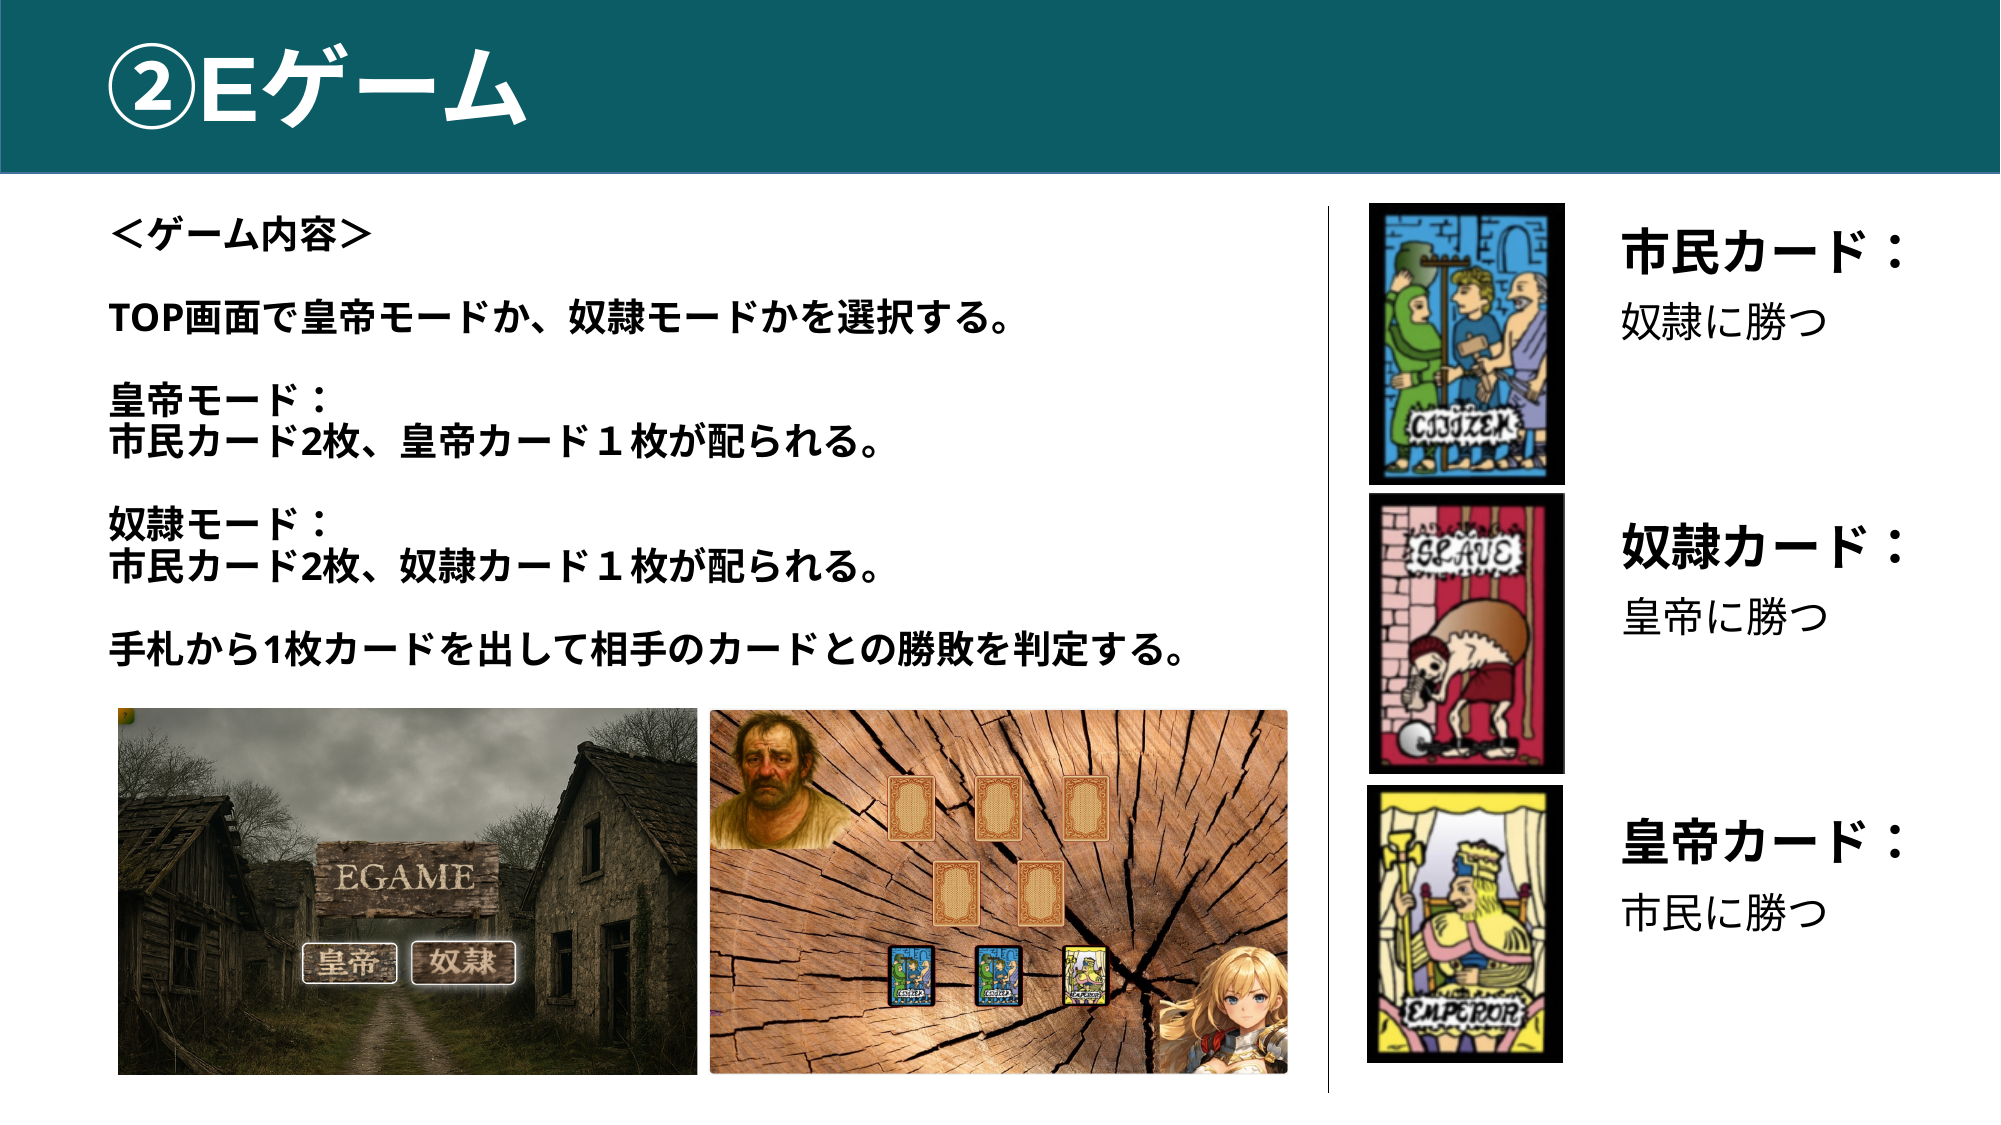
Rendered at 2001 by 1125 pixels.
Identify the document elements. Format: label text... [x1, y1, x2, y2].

picture [118, 708, 698, 1075]
text_box ＜ゲーム内容＞ TOP画面で皇帝モードか、奴隷モードかを選択する。 皇帝モード： 市民カード2枚、皇帝カード１枚が配られる。 奴隷モード： 市民カード2枚、奴隷カード１枚が配られる。 手札から1枚カードを出して相手のカードとの勝敗を判定する。 [93, 200, 1299, 679]
picture [1367, 785, 1563, 1063]
picture [1369, 203, 1565, 485]
text_box 奴隷カード： 皇帝に勝つ [1606, 501, 2000, 650]
text_box ②Eゲーム [0, 0, 2000, 173]
picture [1369, 493, 1565, 774]
text_box 皇帝カード： 市民に勝つ [1605, 797, 2000, 945]
text_box 市民カード： 奴隷に勝つ [1605, 206, 2000, 354]
picture [708, 708, 1289, 1075]
